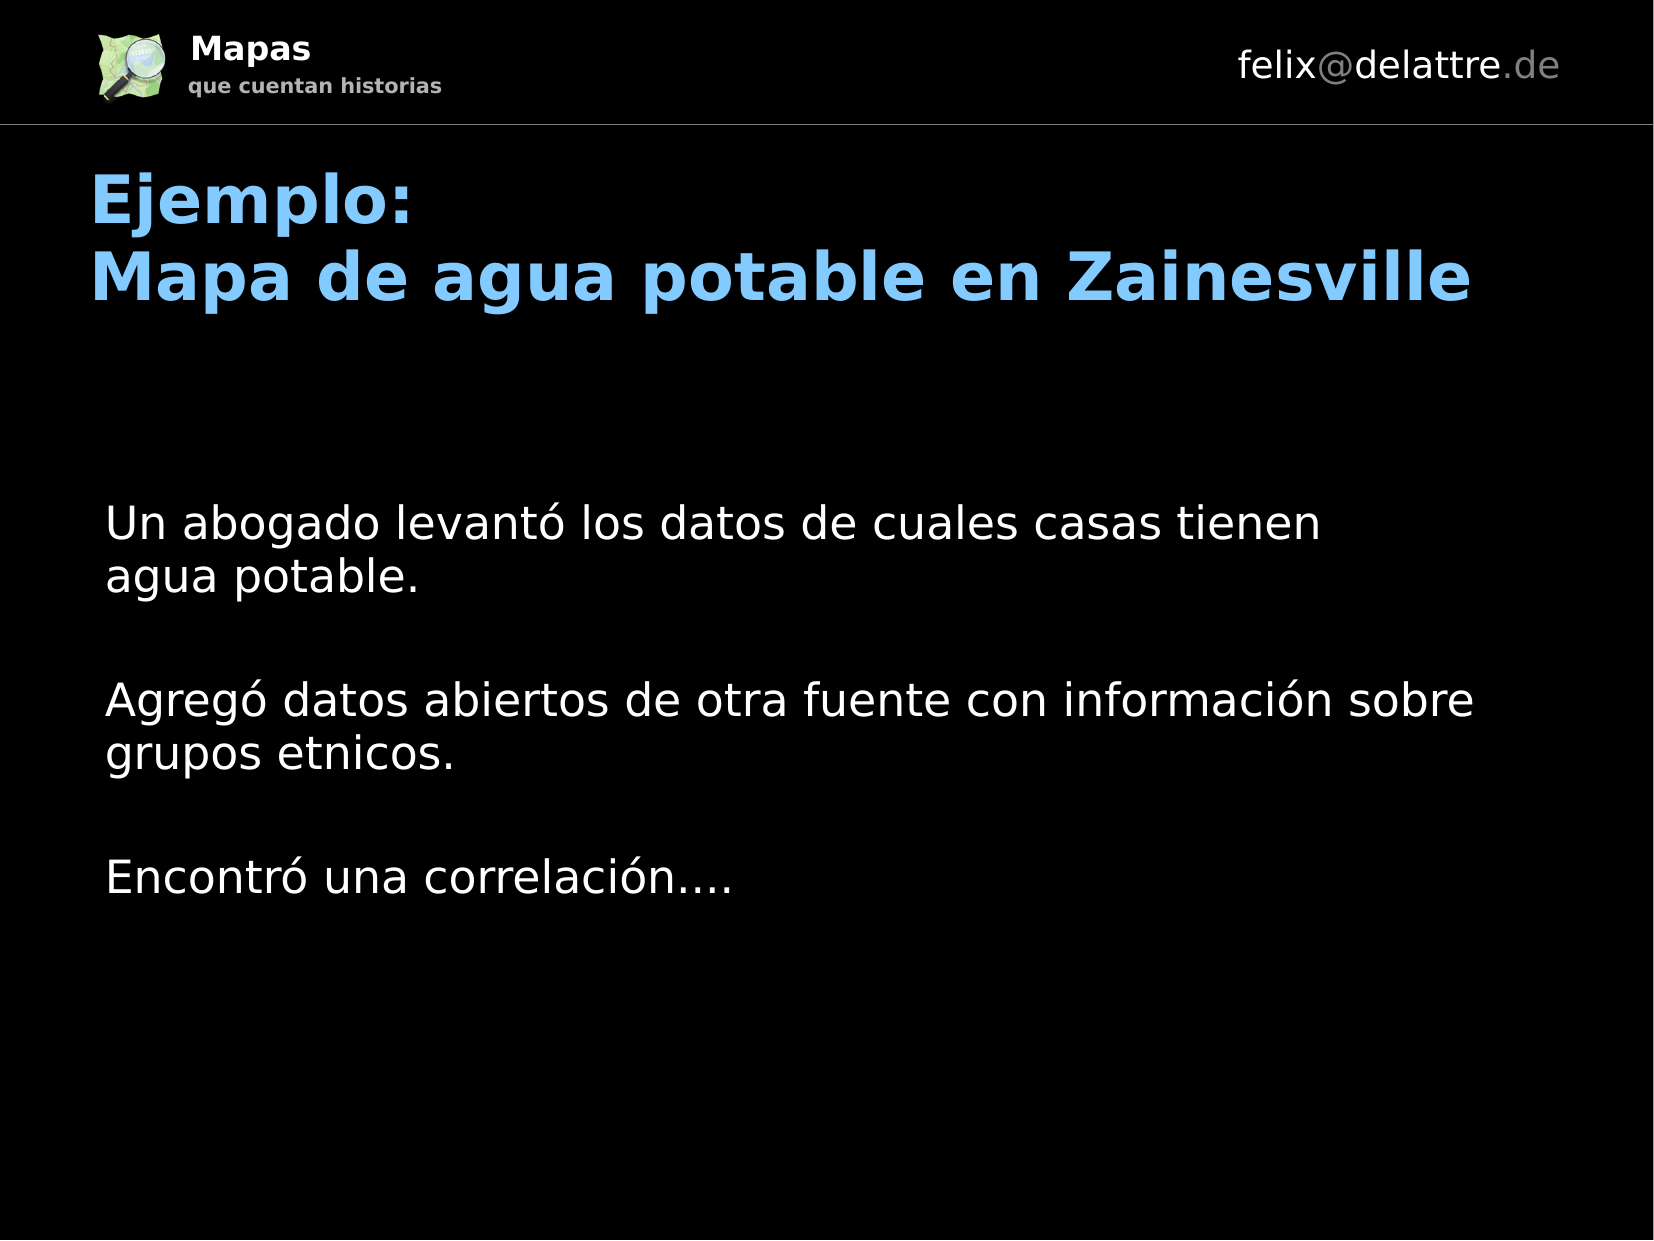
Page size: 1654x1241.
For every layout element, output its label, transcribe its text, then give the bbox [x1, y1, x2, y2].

picture [95, 34, 169, 107]
text_box Encontró una correlación.... [90, 843, 1578, 1019]
text_box Ejemplo: Mapa de agua potable en Zainesville [65, 144, 1522, 334]
text_box Un abogado levantó los datos de cuales casas tienen agua potable. [90, 489, 1345, 665]
text_box Agregó datos abiertos de otra fuente con información sobre grupos etnicos. [90, 666, 1578, 842]
